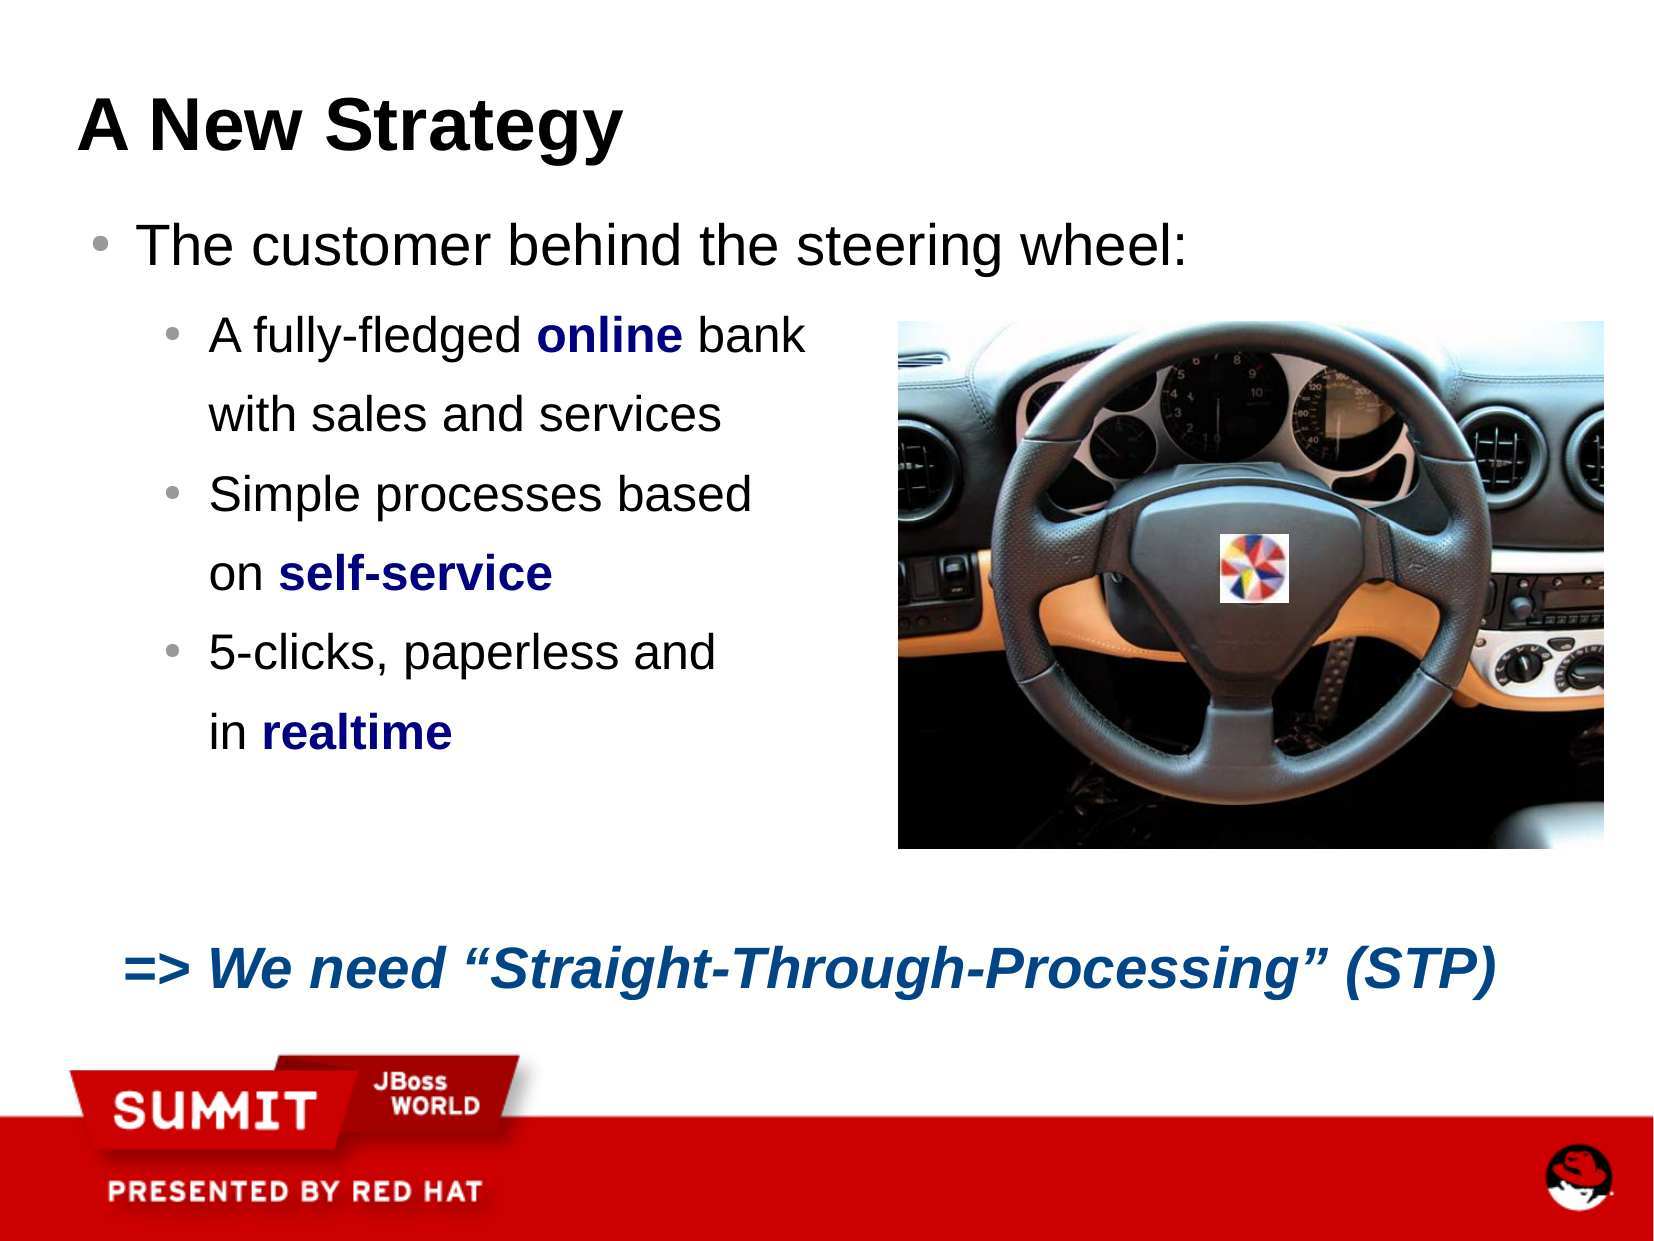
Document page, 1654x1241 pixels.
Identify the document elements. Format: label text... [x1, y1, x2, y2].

text_box => We need “Straight-Through-Processing” (STP) [62, 936, 1533, 1003]
picture [0, 1043, 1654, 1241]
picture [898, 321, 1604, 849]
title A New Strategy [76, 45, 1565, 204]
list The customer behind the steering wheel: A fully-fledged online bank with sales and services Simple processes based on self-service 5-clicks, paperless and in realtime [75, 212, 1576, 1038]
